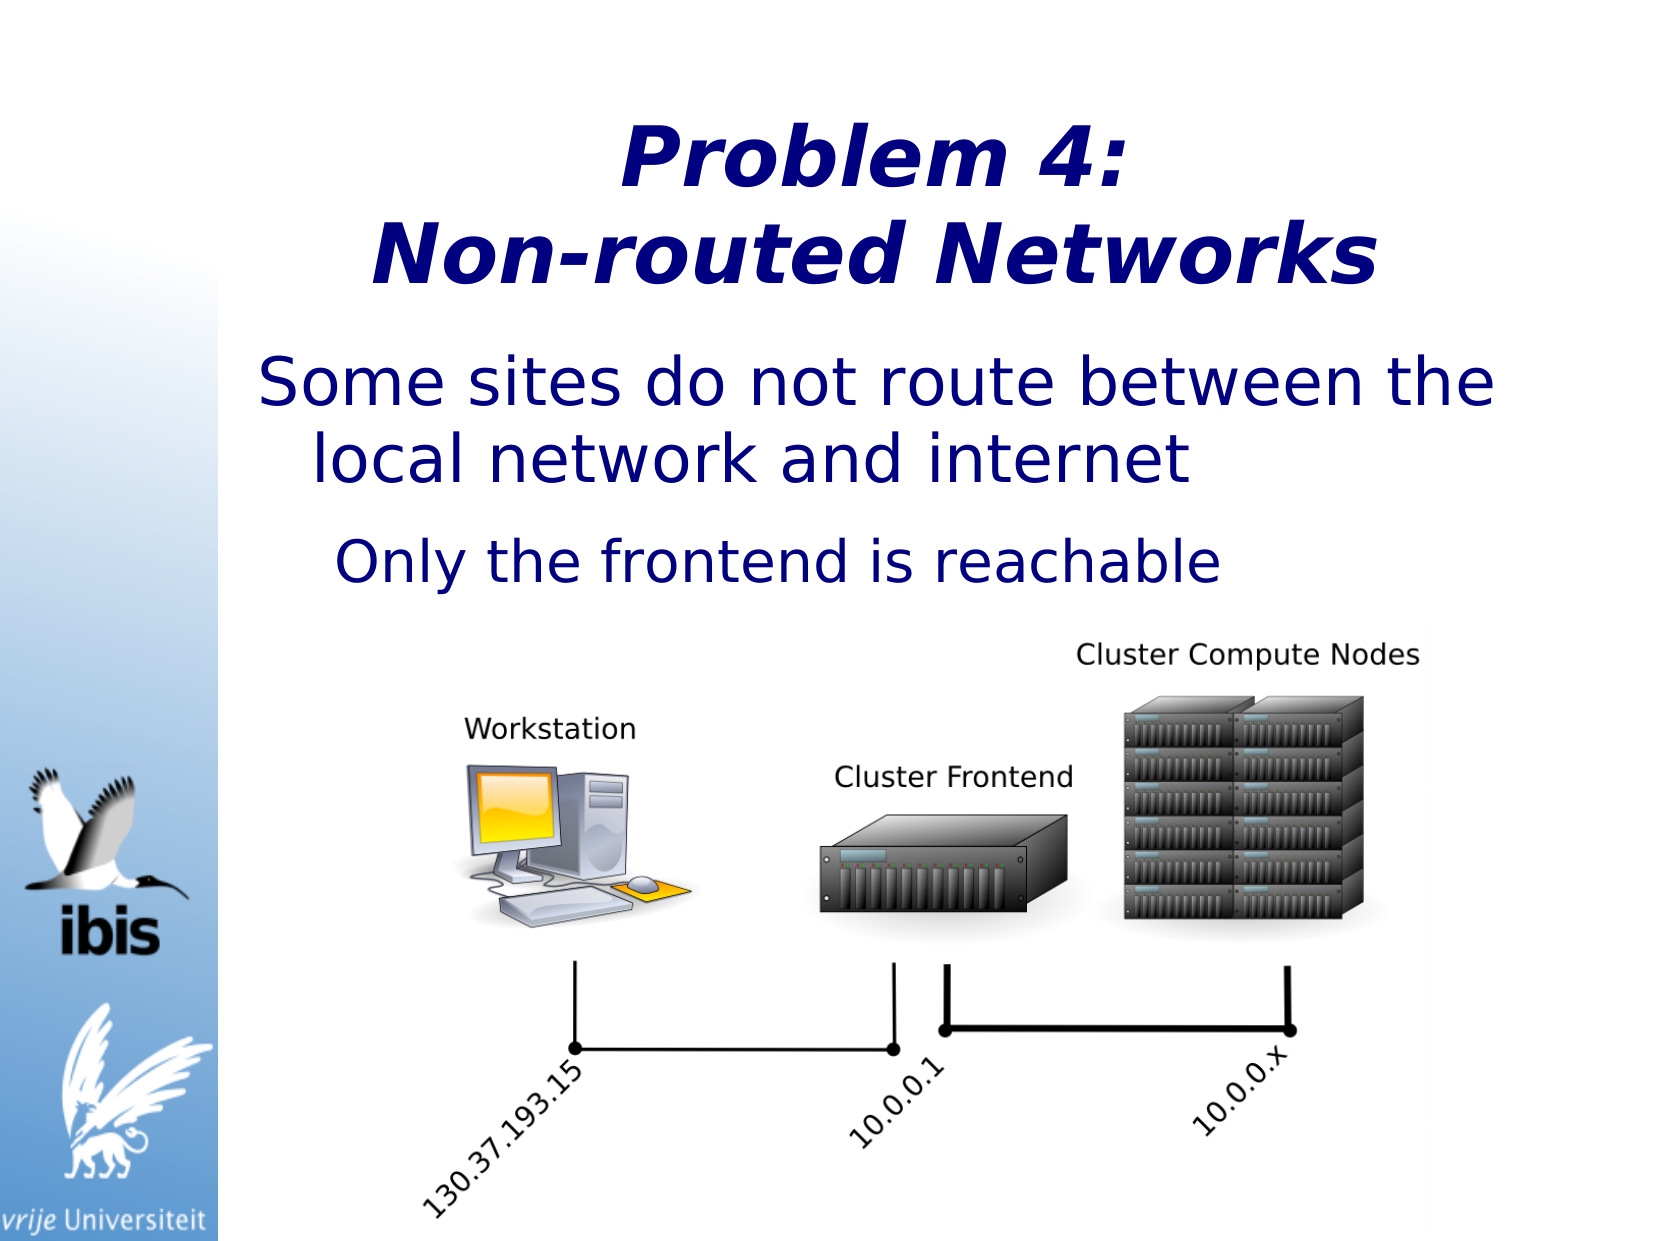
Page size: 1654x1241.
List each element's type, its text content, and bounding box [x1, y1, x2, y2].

title Problem 4: Non-routed Networks [219, 102, 1534, 311]
picture [0, 0, 218, 1241]
list Some sites do not route between the local network and internet Only the frontend is reachable [240, 343, 1537, 1194]
picture [390, 623, 1432, 1228]
